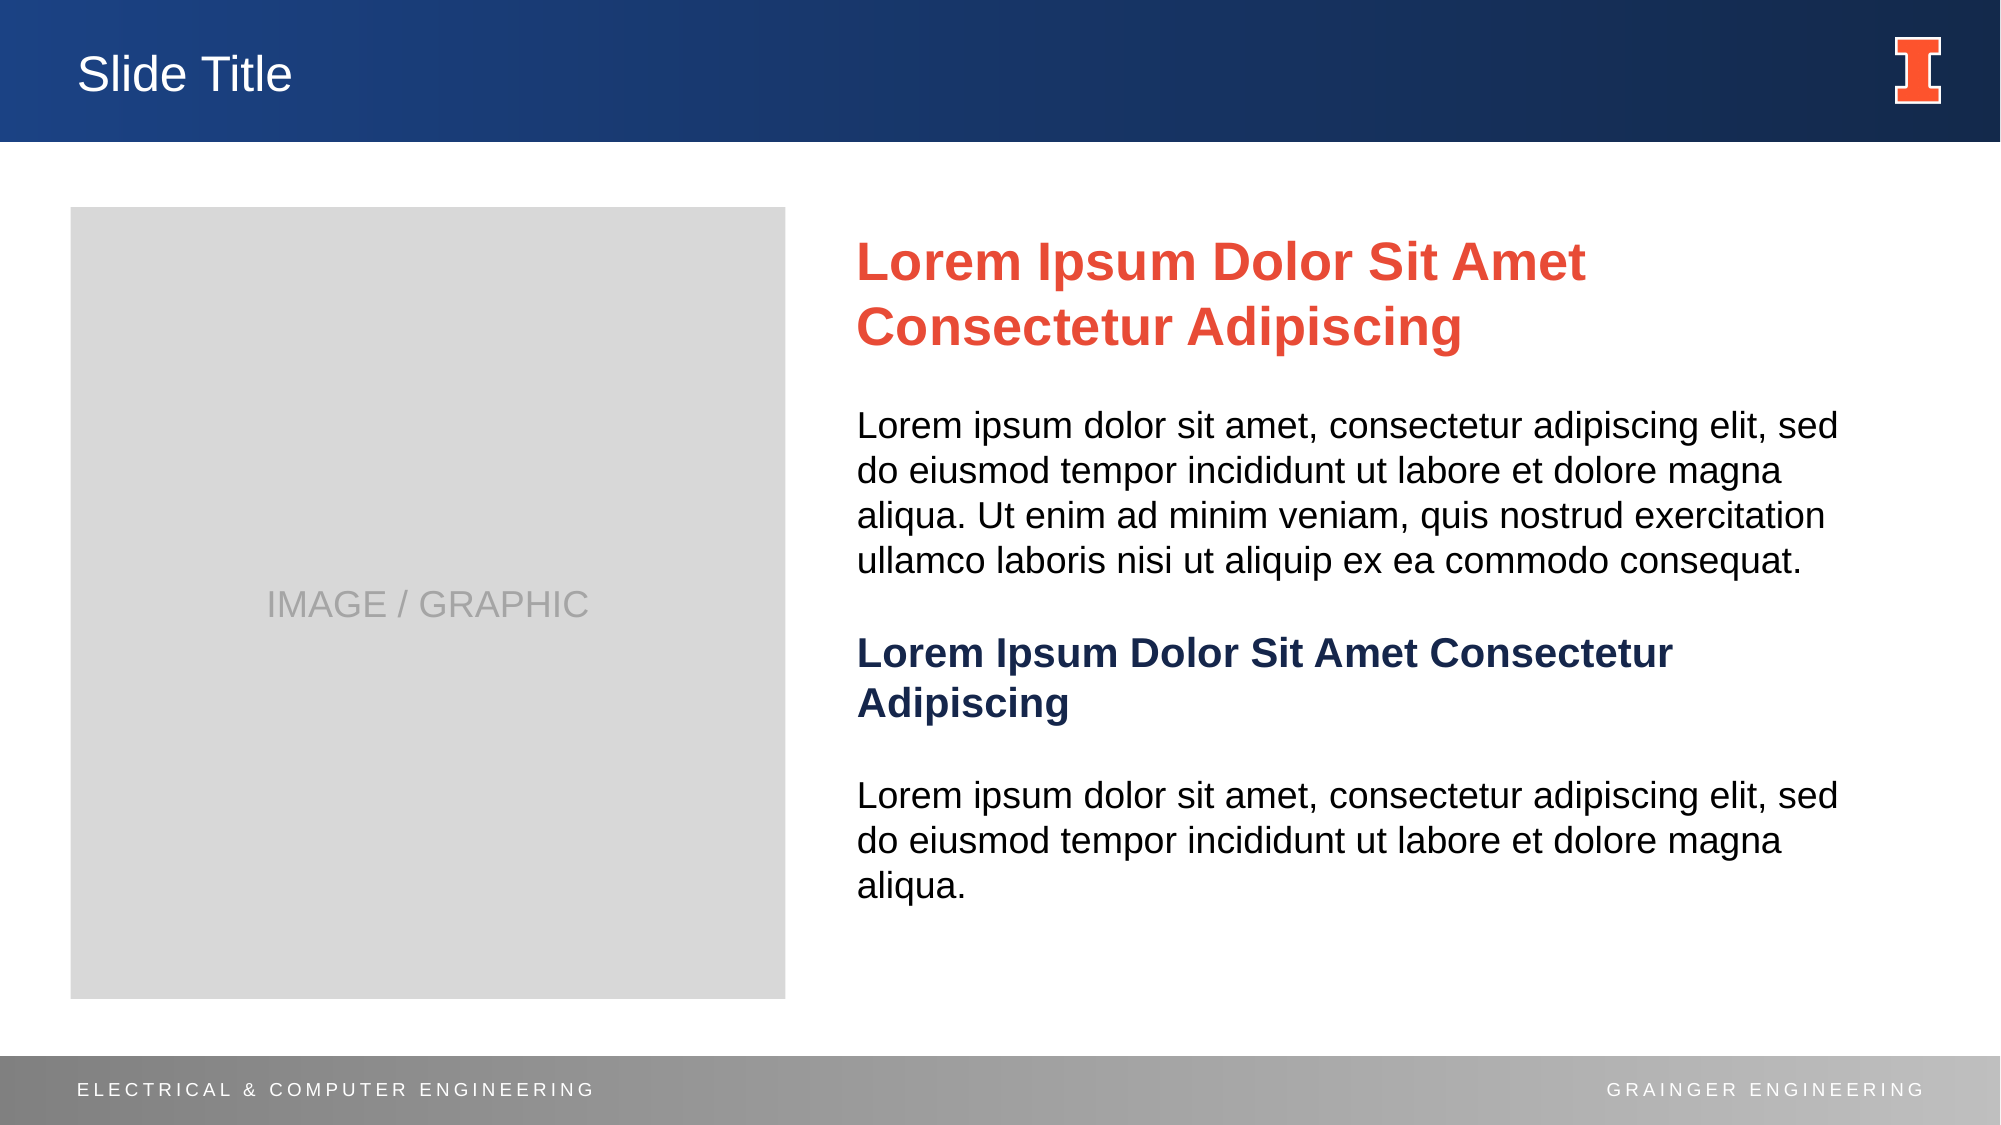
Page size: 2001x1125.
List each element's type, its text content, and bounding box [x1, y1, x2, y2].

text_box GRAINGER ENGINEERING [1531, 1070, 1938, 1108]
text_box ELECTRICAL & COMPUTER ENGINEERING [61, 1070, 1373, 1108]
text_box Lorem Ipsum Dolor Sit Amet Consectetur Adipiscing Lorem ipsum dolor sit amet, consectetur adipiscing elit, sed do eiusmod tempor incididunt ut labore et dolore magna aliqua. Ut enim ad minim veniam, quis nostrud exercitation ullamco laboris nisi ut aliquip ex ea commodo consequat. Lorem Ipsum Dolor Sit Amet Consectetur Adipiscing Lorem ipsum dolor sit amet, consectetur adipiscing elit, sed do eiusmod tempor incididunt ut labore et dolore magna aliqua. [841, 218, 1896, 1010]
text_box [70, 207, 786, 999]
text_box IMAGE / GRAPHIC [241, 572, 616, 634]
text_box [0, 0, 2000, 142]
text_box [0, 1056, 2000, 1125]
picture [1895, 37, 1941, 104]
text_box Slide Title [61, 33, 1852, 109]
